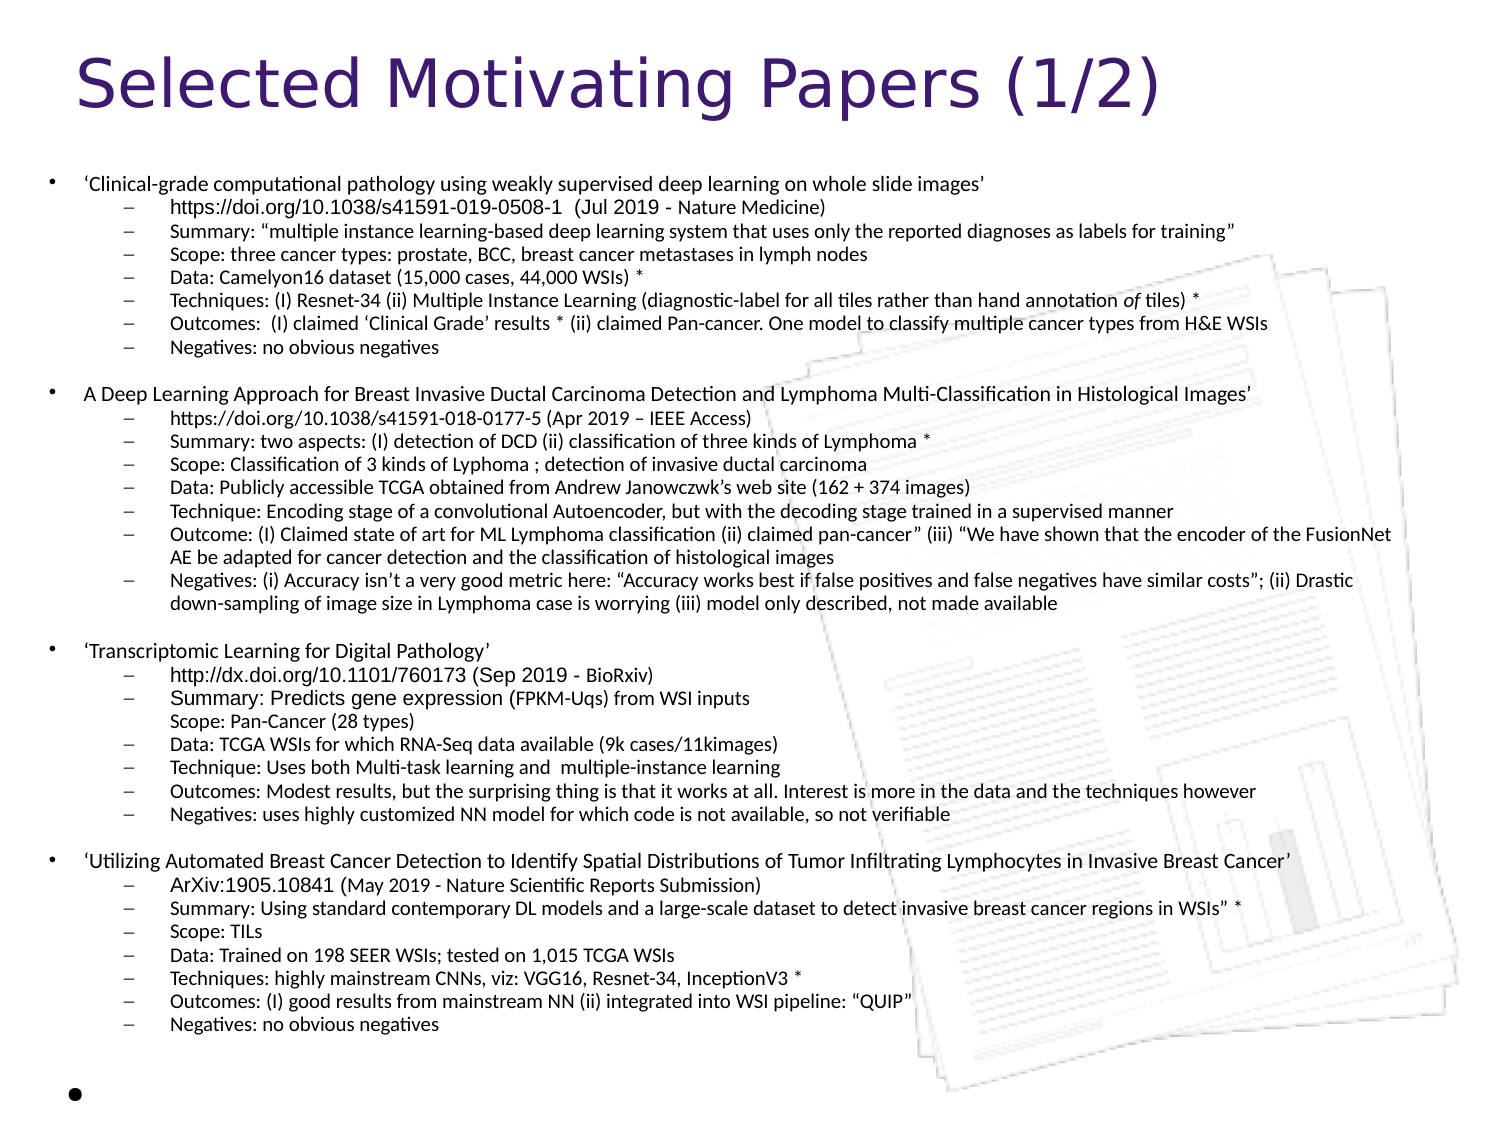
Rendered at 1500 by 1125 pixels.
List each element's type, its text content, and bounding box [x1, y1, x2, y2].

title Selected Motivating Papers (1/2) [75, 45, 1247, 123]
list ‘Clinical-grade computational pathology using weakly supervised deep learning on whole slide images’ https://doi.org/10.1038/s41591-019-0508-1 (Jul 2019 - Nature Medicine) Summary: “multiple instance learning-based deep learning system that uses only the reported diagnoses as labels for training” Scope: three cancer types: prostate, BCC, breast cancer metastases in lymph nodes Data: Camelyon16 dataset (15,000 cases, 44,000 WSIs) * Techniques: (I) Resnet-34 (ii) Multiple Instance Learning (diagnostic-label for all tiles rather than hand annotation of tiles) * Outcomes: (I) claimed ‘Clinical Grade’ results * (ii) claimed Pan-cancer. One model to classify multiple cancer types from H&E WSIs Negatives: no obvious negatives A Deep Learning Approach for Breast Invasive Ductal Carcinoma Detection and Lymphoma Multi-Classification in Histological Images’ https://doi.org/10.1038/s41591-018-0177-5 (Apr 2019 – IEEE Access) Summary: two aspects: (I) detection of DCD (ii) classification of three kinds of Lymphoma * Scope: Classification of 3 kinds of Lyphoma ; detection of invasive ductal carcinoma Data: Publicly accessible TCGA obtained from Andrew Janowczwk’s web site (162 + 374 images) Technique: Encoding stage of a convolutional Autoencoder, but with the decoding stage trained in a supervised manner Outcome: (I) Claimed state of art for ML Lymphoma classification (ii) claimed pan-cancer” (iii) “We have shown that the encoder of the FusionNet AE be adapted for cancer detection and the classification of histological images Negatives: (i) Accuracy isn’t a very good metric here: “Accuracy works best if false positives and false negatives have similar costs”; (ii) Drastic down-sampling of image size in Lymphoma case is worrying (iii) model only described, not made available ‘Transcriptomic Learning for Digital Pathology’ http://dx.doi.org/10.1101/760173 (Sep 2019 - BioRxiv) Summary: Predicts gene expression (FPKM-Uqs) from WSI inputs Scope: Pan-Cancer (28 types) Data: TCGA WSIs for which RNA-Seq data available (9k cases/11kimages) Technique: Uses both Multi-task learning and multiple-instance learning Outcomes: Modest results, but the surprising thing is that it works at all. Interest is more in the data and the techniques however Negatives: uses highly customized NN model for which code is not available, so not verifiable ‘Utilizing Automated Breast Cancer Detection to Identify Spatial Distributions of Tumor Infiltrating Lymphocytes in Invasive Breast Cancer’ ArXiv:1905.10841 (May 2019 - Nature Scientific Reports Submission) Summary: Using standard contemporary DL models and a large-scale dataset to detect invasive breast cancer regions in WSIs” * Scope: TILs Data: Trained on 198 SEER WSIs; tested on 1,015 TCGA WSIs Techniques: highly mainstream CNNs, viz: VGG16, Resnet-34, InceptionV3 * Outcomes: (I) good results from mainstream NN (ii) integrated into WSI pipeline: “QUIP” Negatives: no obvious negatives ‘Clinical-grade computational pathology using weakly supervised deep learning on whole slide images’ https://doi.org/10.1038/s41591-019-0508-1 (Jul 2019 - Nature Medicine) Summary: “multiple instance learning-based deep learning system that uses only the reported diagnoses as labels for training” Scope: three cancer types: prostate, BCC, breast cancer metastases in lymph nodes Data: Camelyon16 dataset (15,000 cases, 44,000 WSIs) * Techniques: (I) Resnet-34 (ii) Multiple Instance Learning (diagnostic-label for all tiles rather than hand annotation of tiles) * Outcomes: (I) claimed ‘Clinical Grade’ results * (ii) claimed Pan-cancer. One model to classify multiple cancer types from H&E WSIs Negatives: no obvious negatives A Deep Learning Approach for Breast Invasive Ductal Carcinoma Detection and Lymphoma Multi-Classification in Histological Images’ https://doi.org/10.1038/s41591-018-0177-5 (Apr 2019 – IEEE Access) Summary: two aspects: (I) detection of DCD (ii) classification of three kinds of Lymphoma * Scope: Classification of 3 kinds of Lyphoma ; detection of invasive ductal carcinoma Data: Publicly accessible TCGA obtained from Andrew Janowczwk’s web site (162 + 374 images) Technique: Encoding stage of a convolutional Autoencoder, but with the decoding stage trained in a supervised manner Outcome: (I) Claimed state of art for ML Lymphoma classification (ii) claimed pan-cancer” (iii) “We have shown that the encoder of the FusionNet AE be adapted for cancer detection and the classification of histological images Negatives: (i) Accuracy isn’t a very good metric here: “Accuracy works best if false positives and false negatives have similar costs”; (ii) Drastic down-sampling of image size in Lymphoma case is worrying (iii) model only described, not made available ‘Transcriptomic Learning for Digital Pathology’ http://dx.doi.org/10.1101/760173 (Sep 2019 - BioRxiv) Summary: Predicts gene expression (FPKM-Uqs) from WSI inputs Scope: Pan-Cancer (28 types) Data: TCGA WSIs for which RNA-Seq data available (9k cases/11kimages) Technique: Uses both Multi-task learning and multiple-instance learning Outcomes: Modest results, but the surprising thing is that it works at all. Interest is more in the data and the techniques however Negatives: uses highly customized NN model for which code is not available, so not verifiable ‘Utilizing Automated Breast Cancer Detection to Identify Spatial Distributions of Tumor Infiltrating Lymphocytes in Invasive Breast Cancer’ ArXiv:1905.10841 (May 2019 - Nature Scientific Reports Submission) Summary: Using standard contemporary DL models and a large-scale dataset to detect invasive breast cancer regions in WSIs” * Scope: TILs Data: Trained on 198 SEER WSIs; tested on 1,015 TCGA WSIs Techniques: highly mainstream CNNs, viz: VGG16, Resnet-34, InceptionV3 * Outcomes: (I) good results from mainstream NN (ii) integrated into WSI pipeline: “QUIP” Negatives: no obvious negatives [33, 164, 1414, 1067]
picture [762, 254, 1459, 1092]
